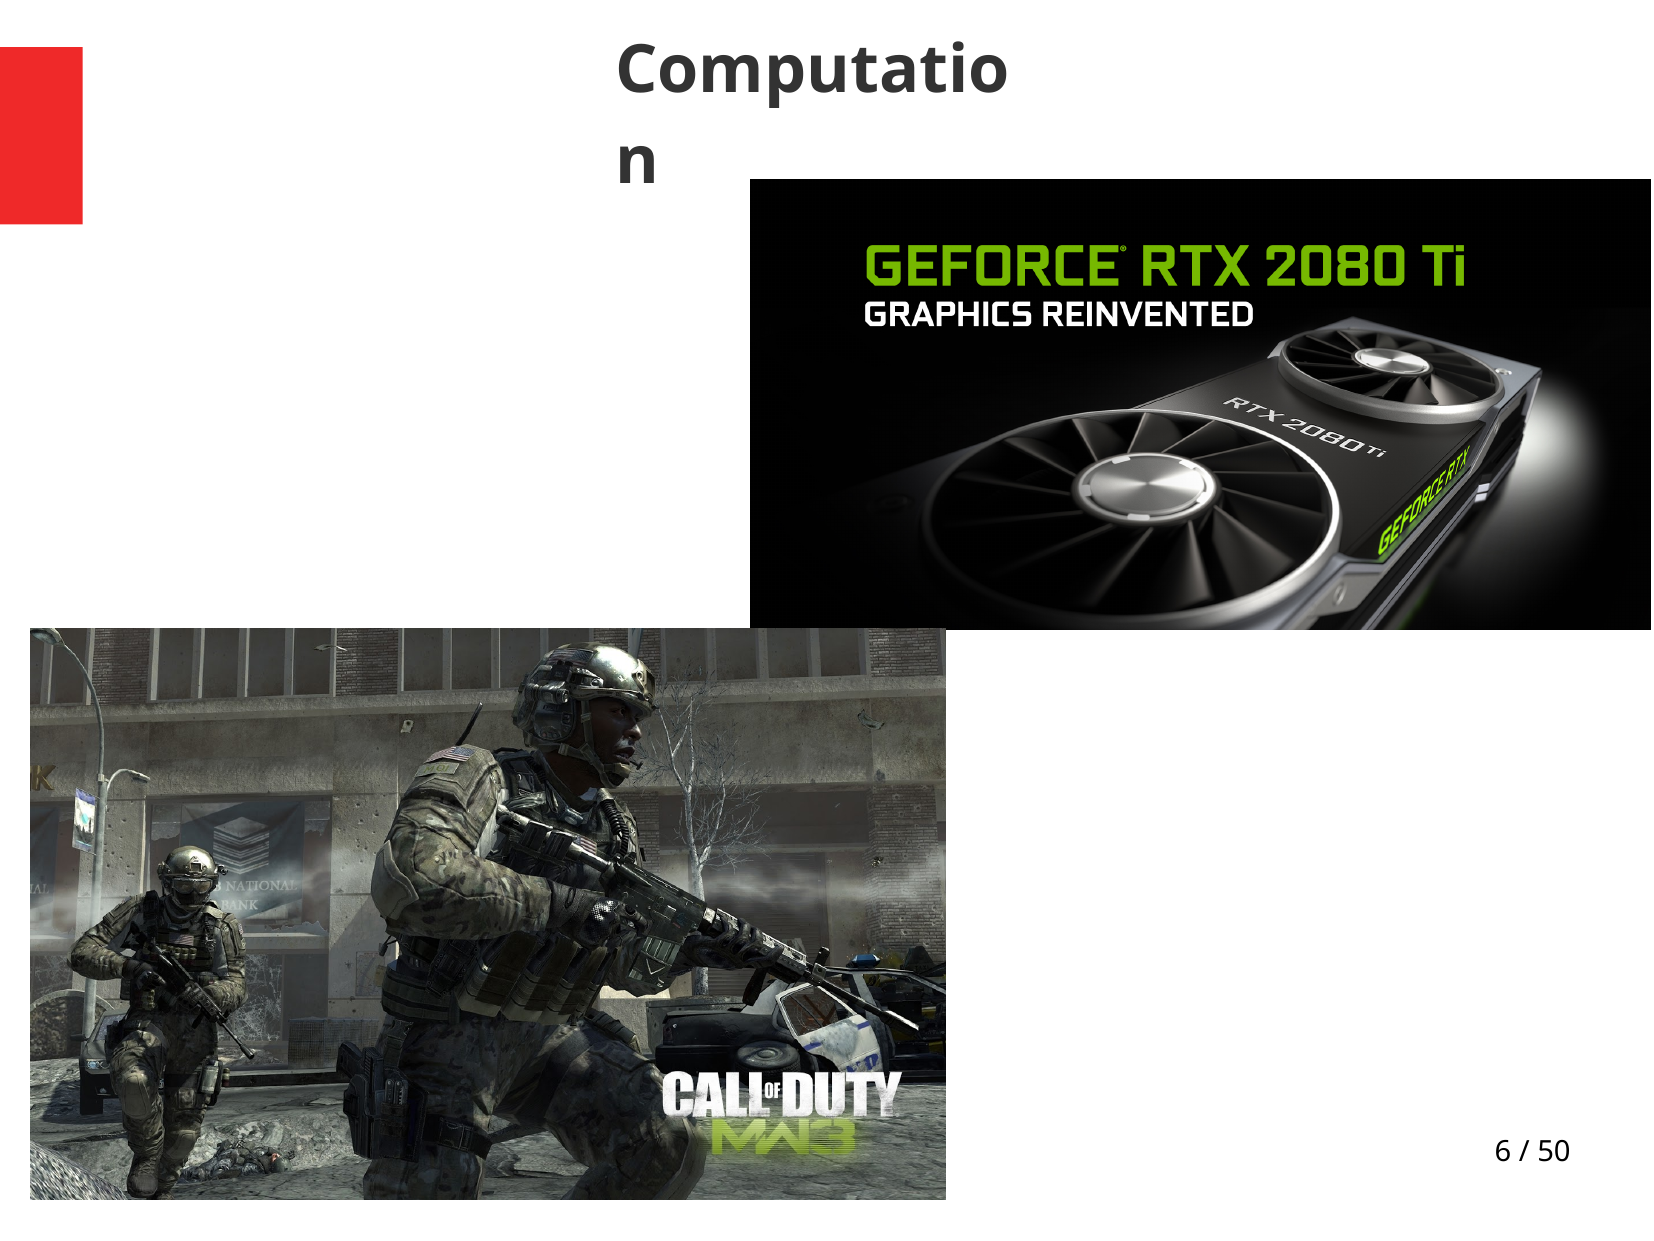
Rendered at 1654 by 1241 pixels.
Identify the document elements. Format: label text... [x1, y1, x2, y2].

picture [30, 179, 1651, 1201]
title Computation [615, 45, 1036, 181]
